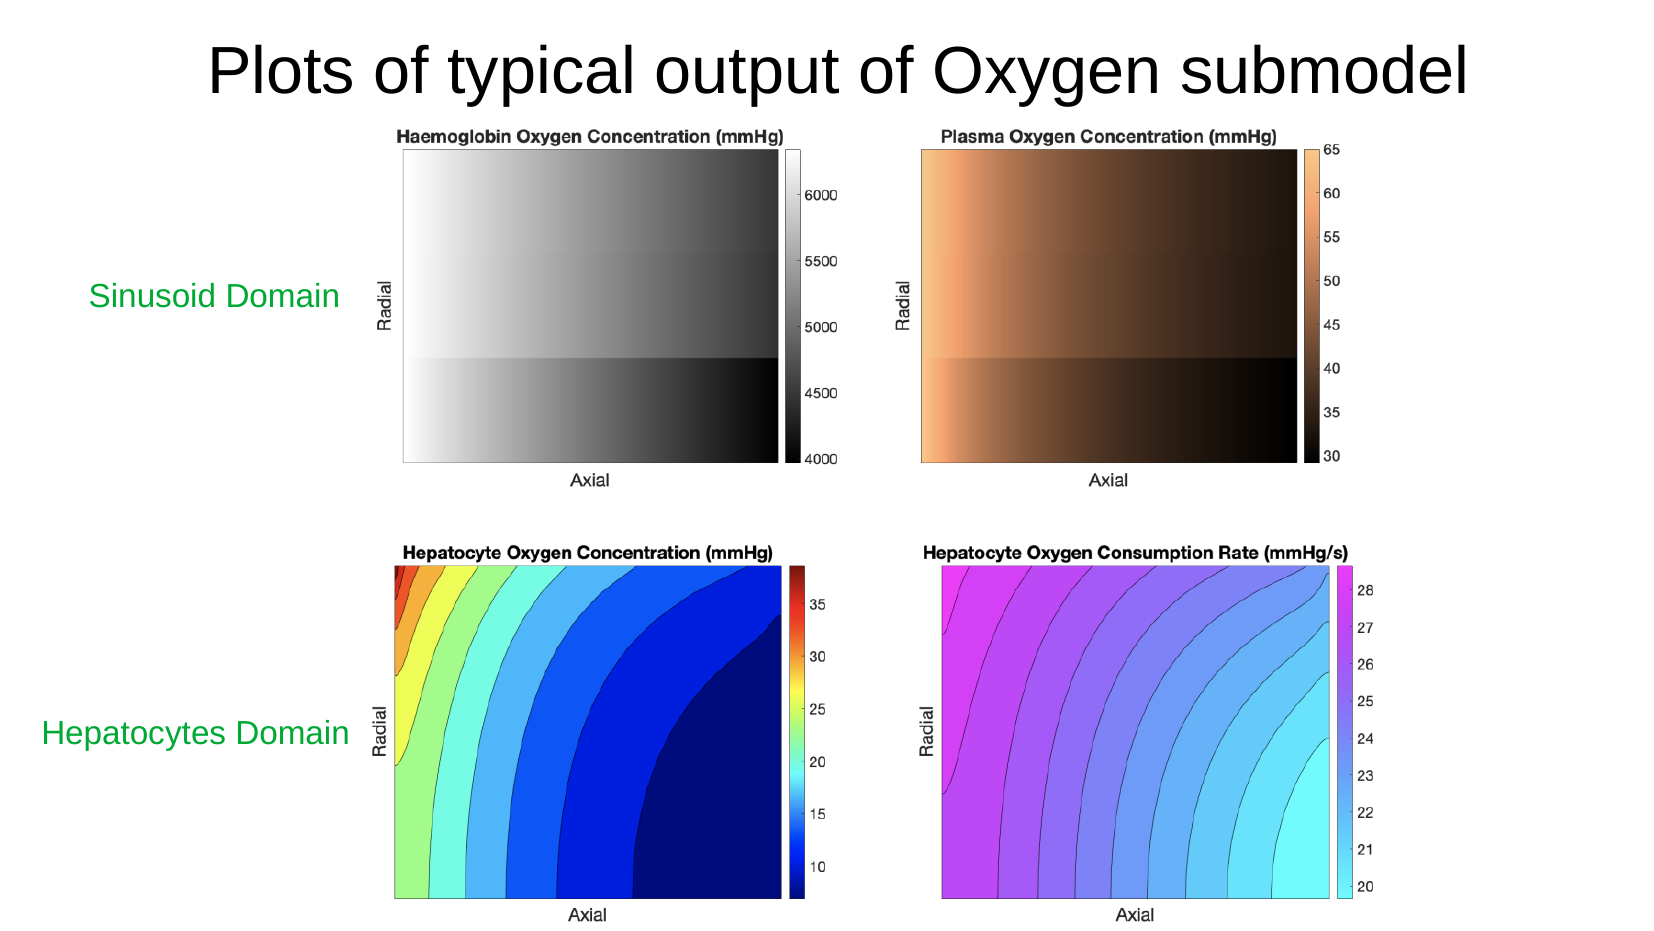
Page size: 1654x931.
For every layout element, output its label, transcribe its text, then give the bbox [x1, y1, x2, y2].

list Sinusoid Domain [17, 277, 373, 396]
picture [357, 118, 1355, 502]
title Plots of typical output of Oxygen submodel [0, 0, 1654, 148]
list Hepatocytes Domain [0, 714, 384, 833]
picture [354, 531, 1384, 931]
